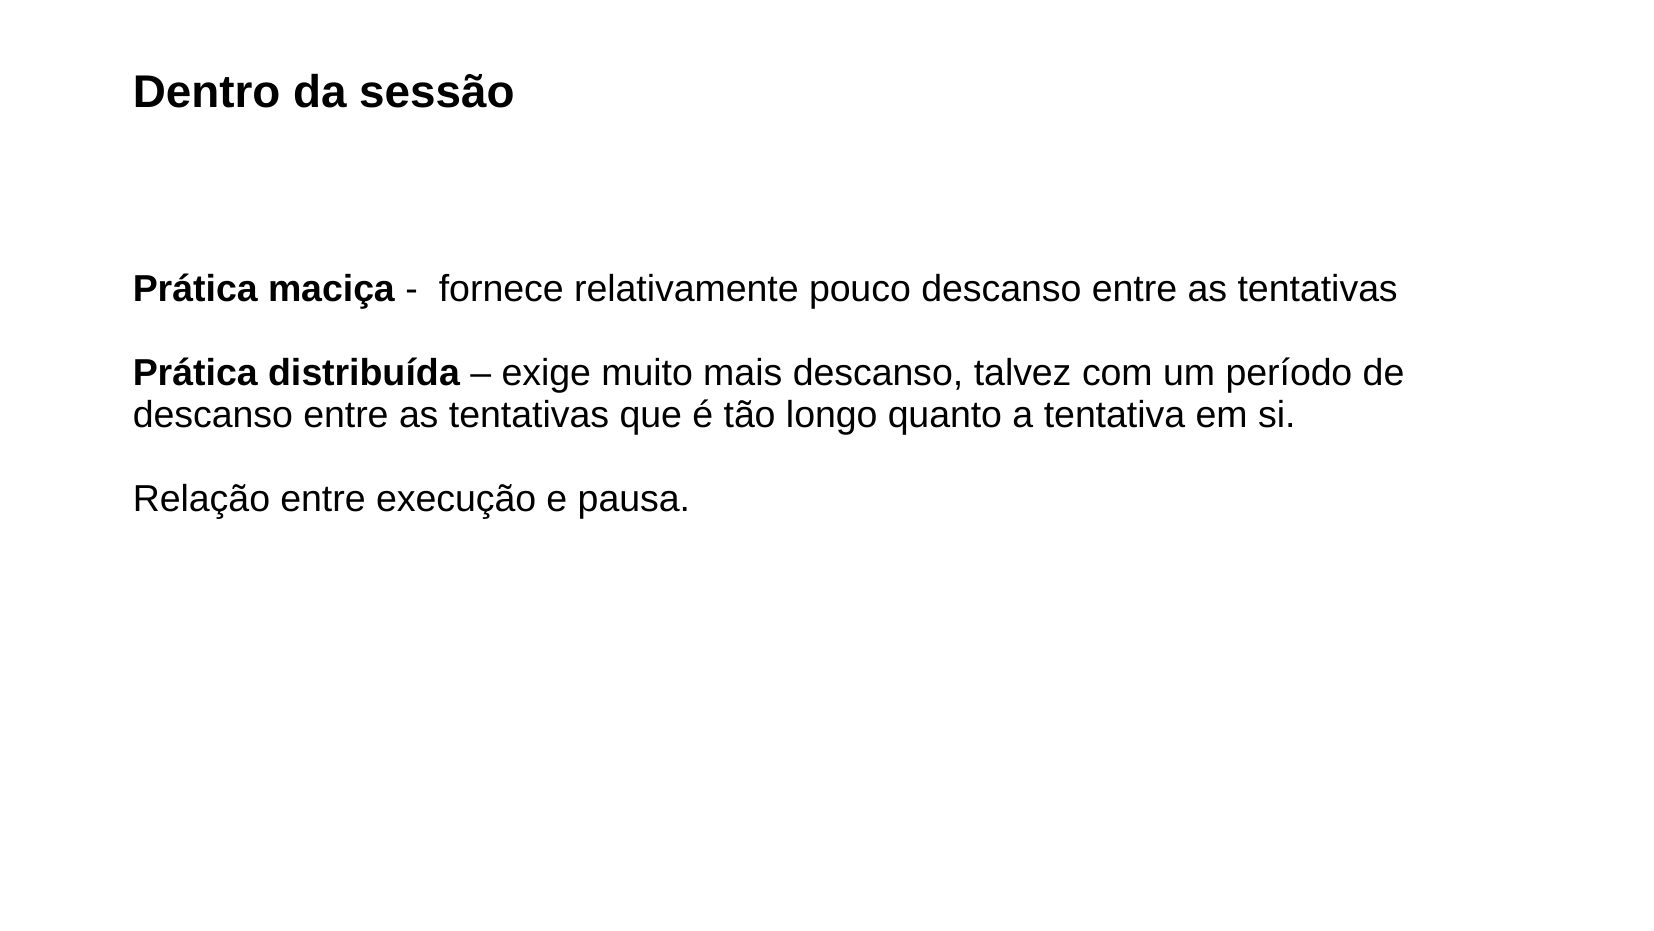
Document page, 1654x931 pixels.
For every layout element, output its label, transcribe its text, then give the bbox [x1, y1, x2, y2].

text_box Dentro da sessão [118, 59, 711, 126]
text_box Prática maciça - fornece relativamente pouco descanso entre as tentativas Prática distribuída – exige muito mais descanso, talvez com um período de descanso entre as tentativas que é tão longo quanto a tentativa em si. Relação entre execução e pausa. [118, 260, 1595, 527]
